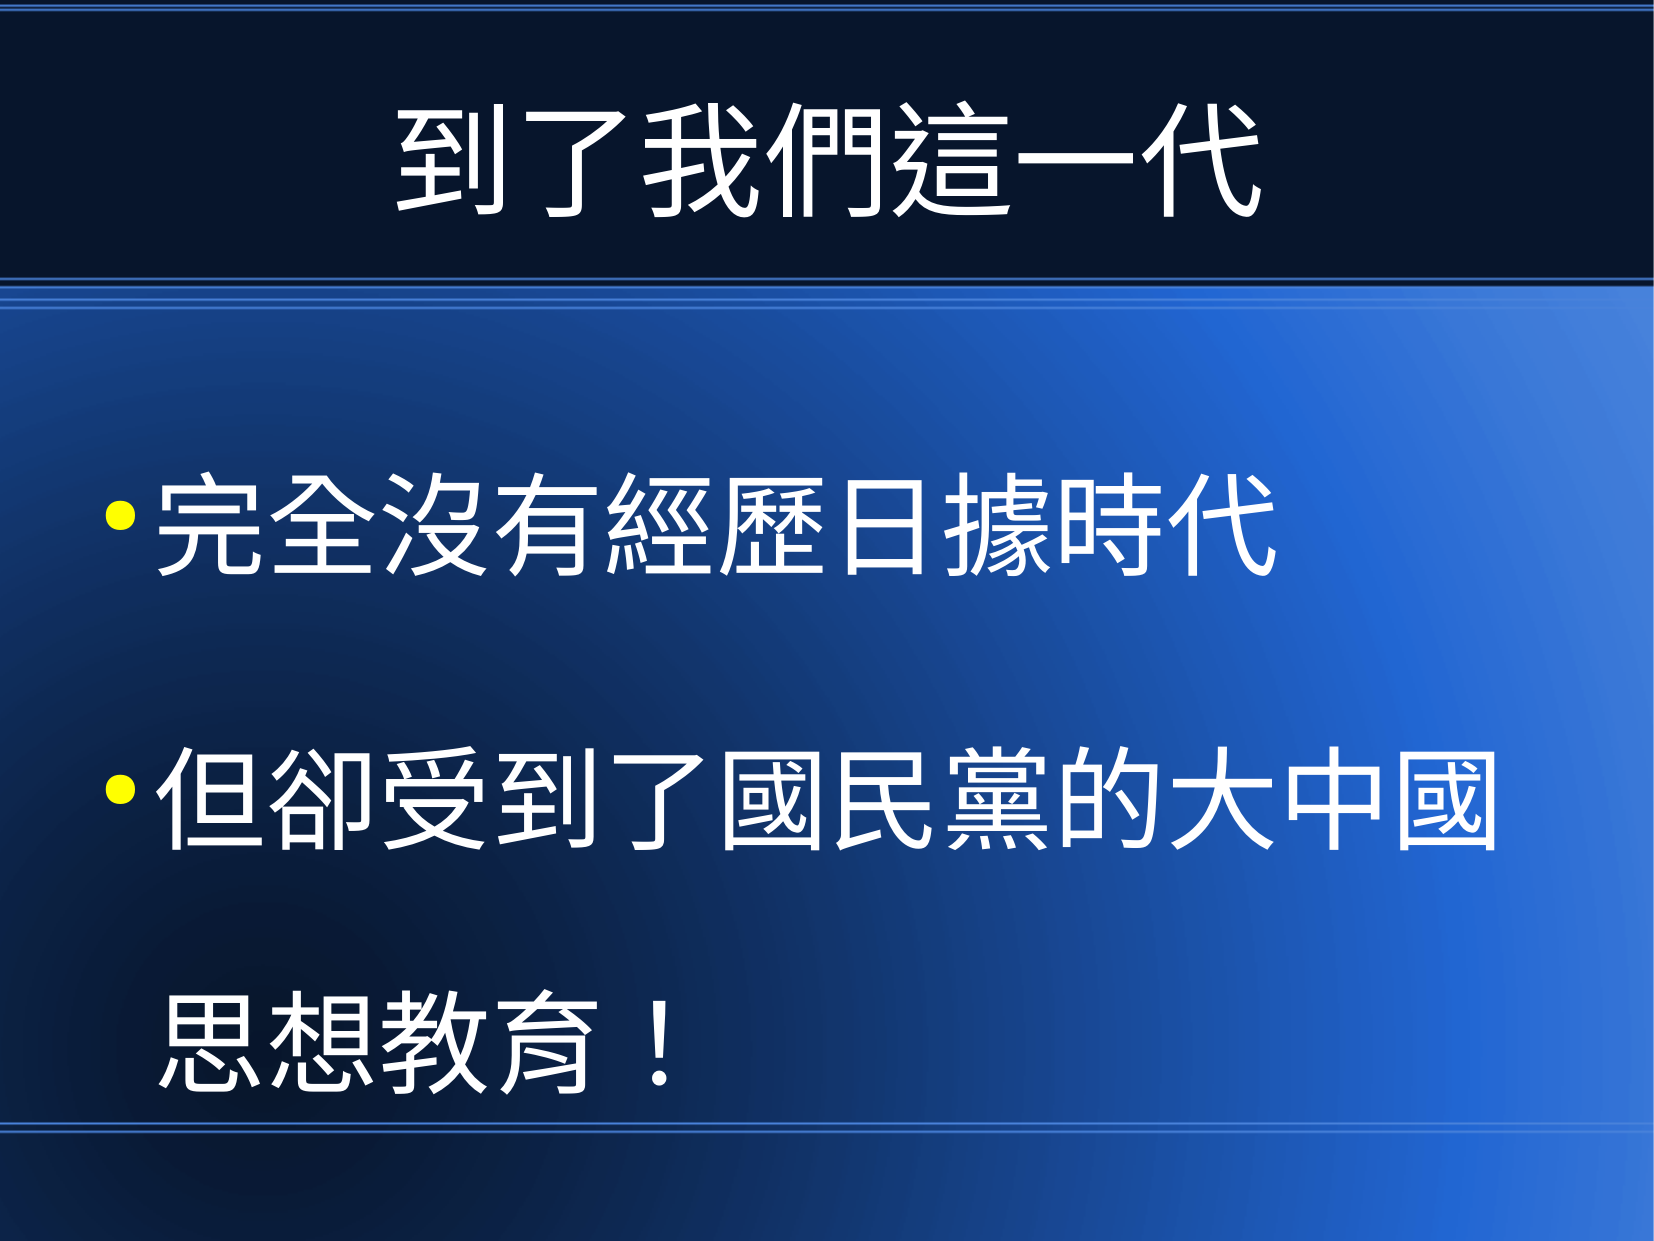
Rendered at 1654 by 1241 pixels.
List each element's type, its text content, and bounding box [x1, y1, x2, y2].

picture [0, 0, 1654, 1241]
list 完全沒有經歷日據時代 但卻受到了國民黨的大中國思想教育！ [82, 355, 1571, 1241]
title 到了我們這一代 [82, 49, 1571, 257]
